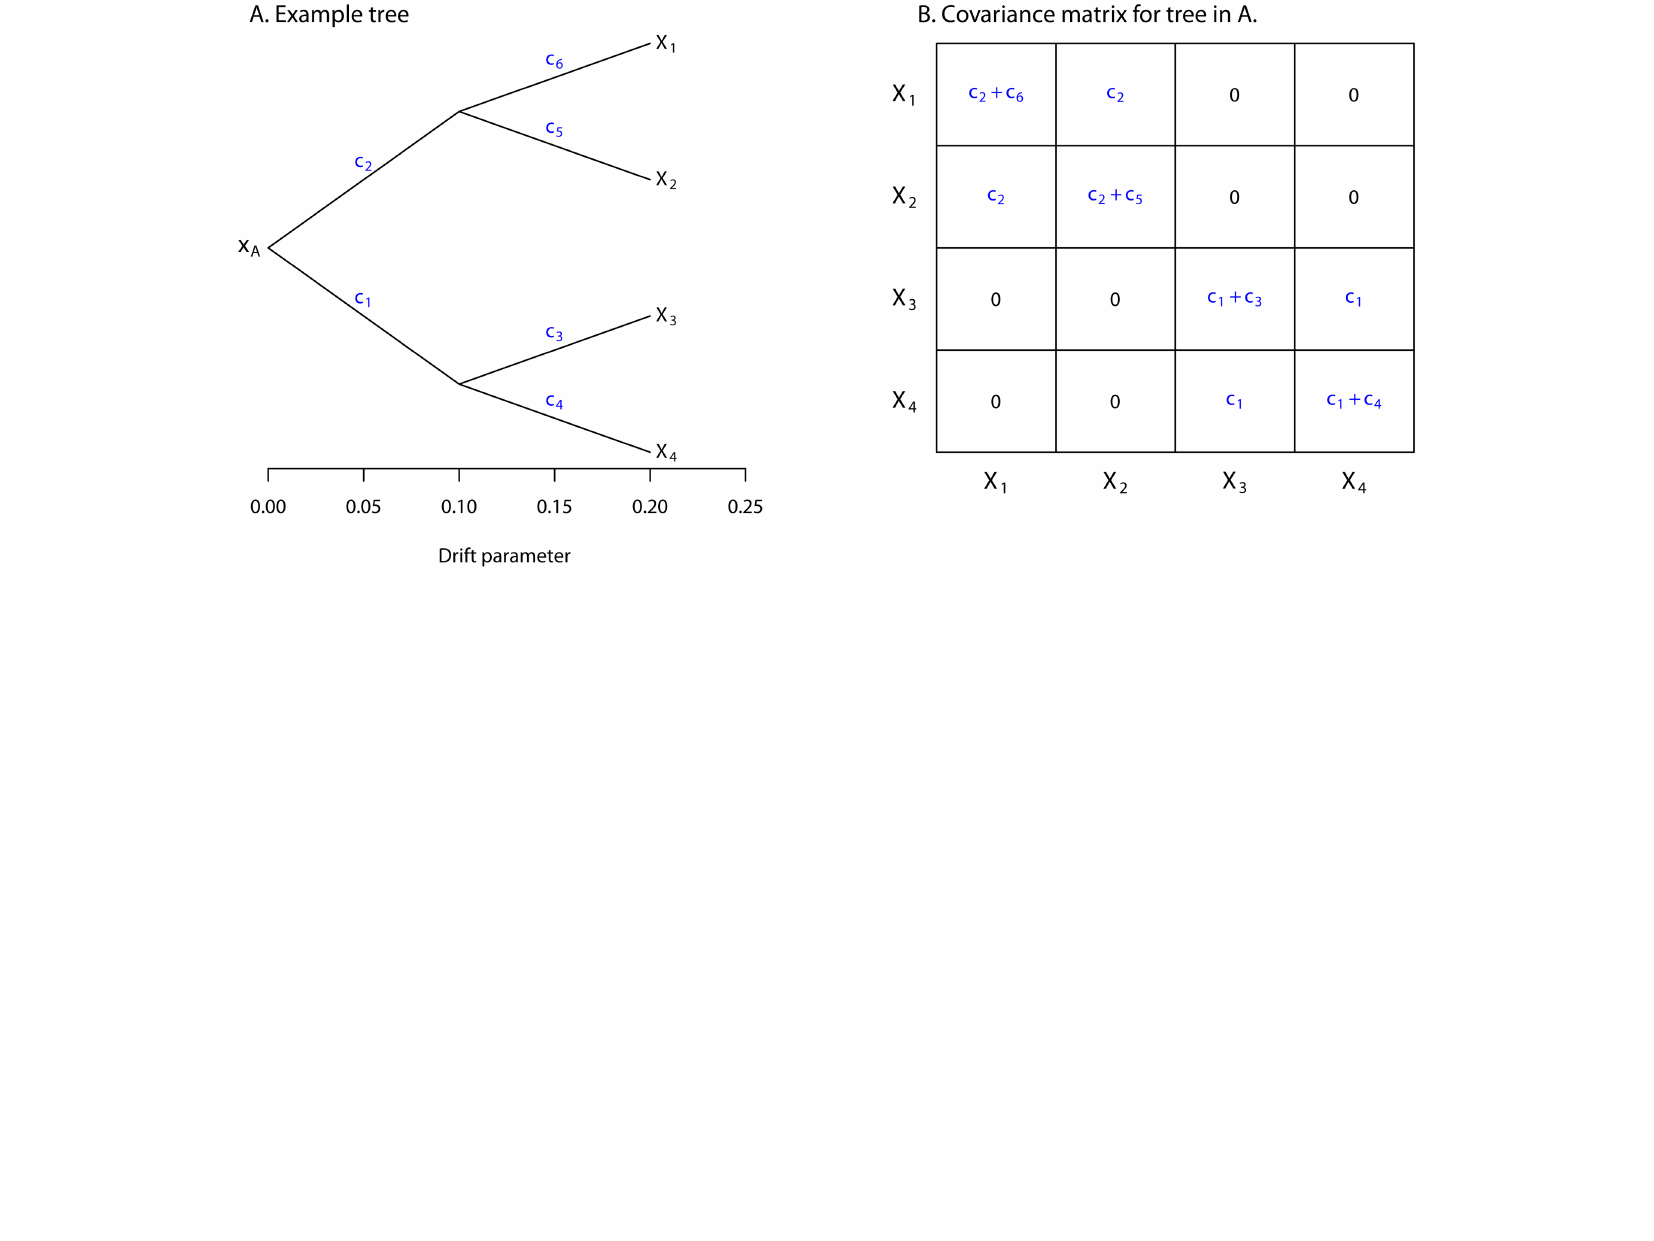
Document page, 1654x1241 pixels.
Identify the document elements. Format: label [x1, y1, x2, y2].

picture [233, 0, 1420, 600]
